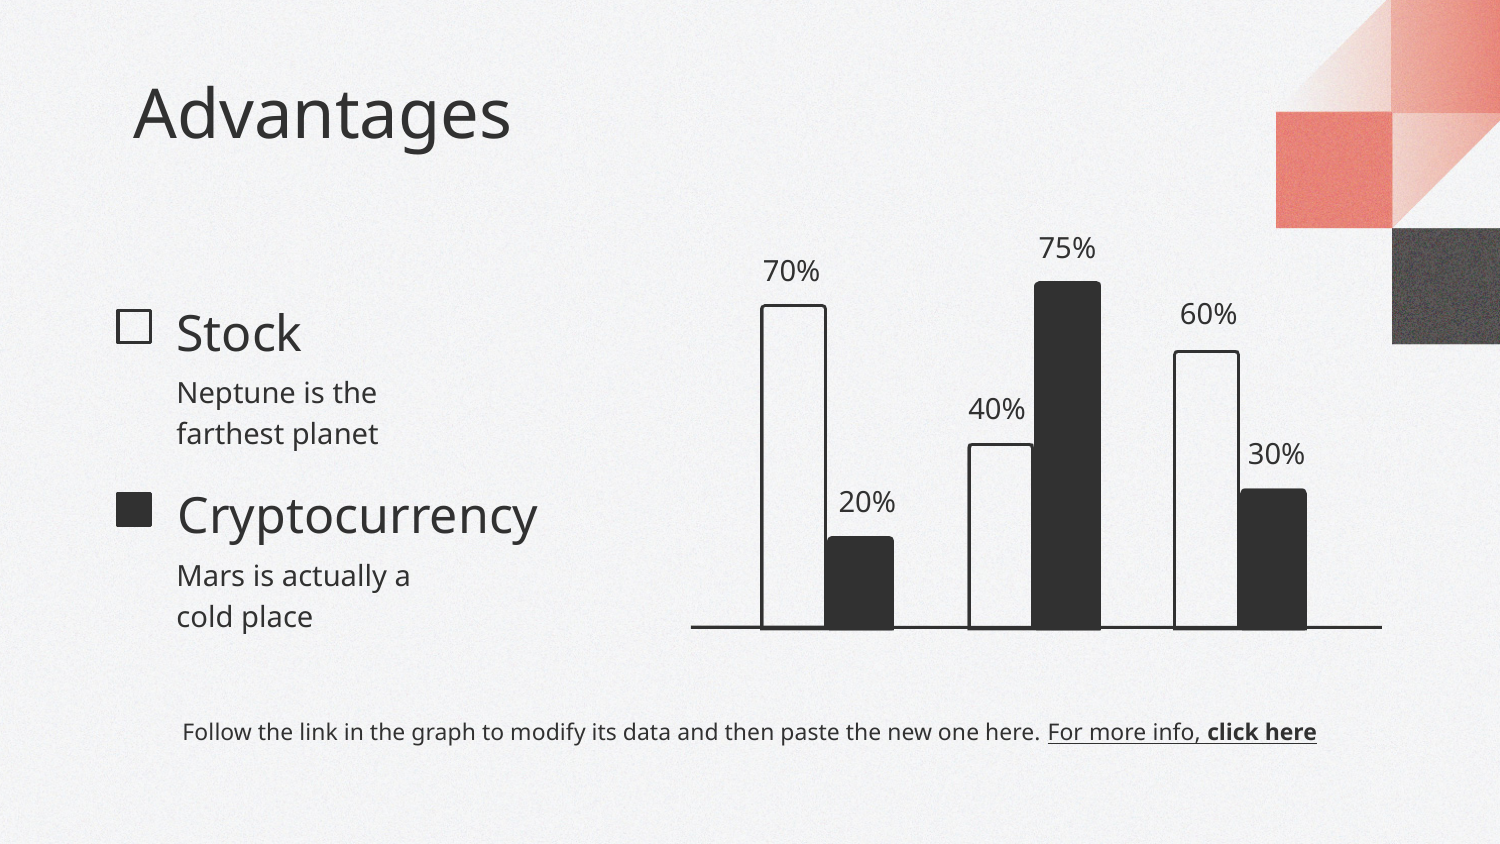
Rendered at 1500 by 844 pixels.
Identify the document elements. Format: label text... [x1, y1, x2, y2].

subtitle Neptune is the farthest planet [161, 372, 428, 448]
text_box Follow the link in the graph to modify its data and then paste the new one here. For more info, click here [118, 712, 1382, 756]
subtitle 70% [742, 230, 842, 305]
subtitle Mars is actually a cold place [161, 555, 428, 631]
subtitle Cryptocurrency [162, 487, 666, 531]
subtitle 60% [1159, 273, 1259, 348]
subtitle 30% [1227, 413, 1327, 488]
subtitle 40% [947, 367, 1047, 443]
title Advantages [118, 63, 1159, 158]
picture [0, 0, 1500, 844]
text_box [118, 493, 151, 526]
subtitle 75% [1017, 207, 1117, 282]
subtitle 20% [818, 460, 917, 536]
subtitle Stock [161, 305, 397, 349]
